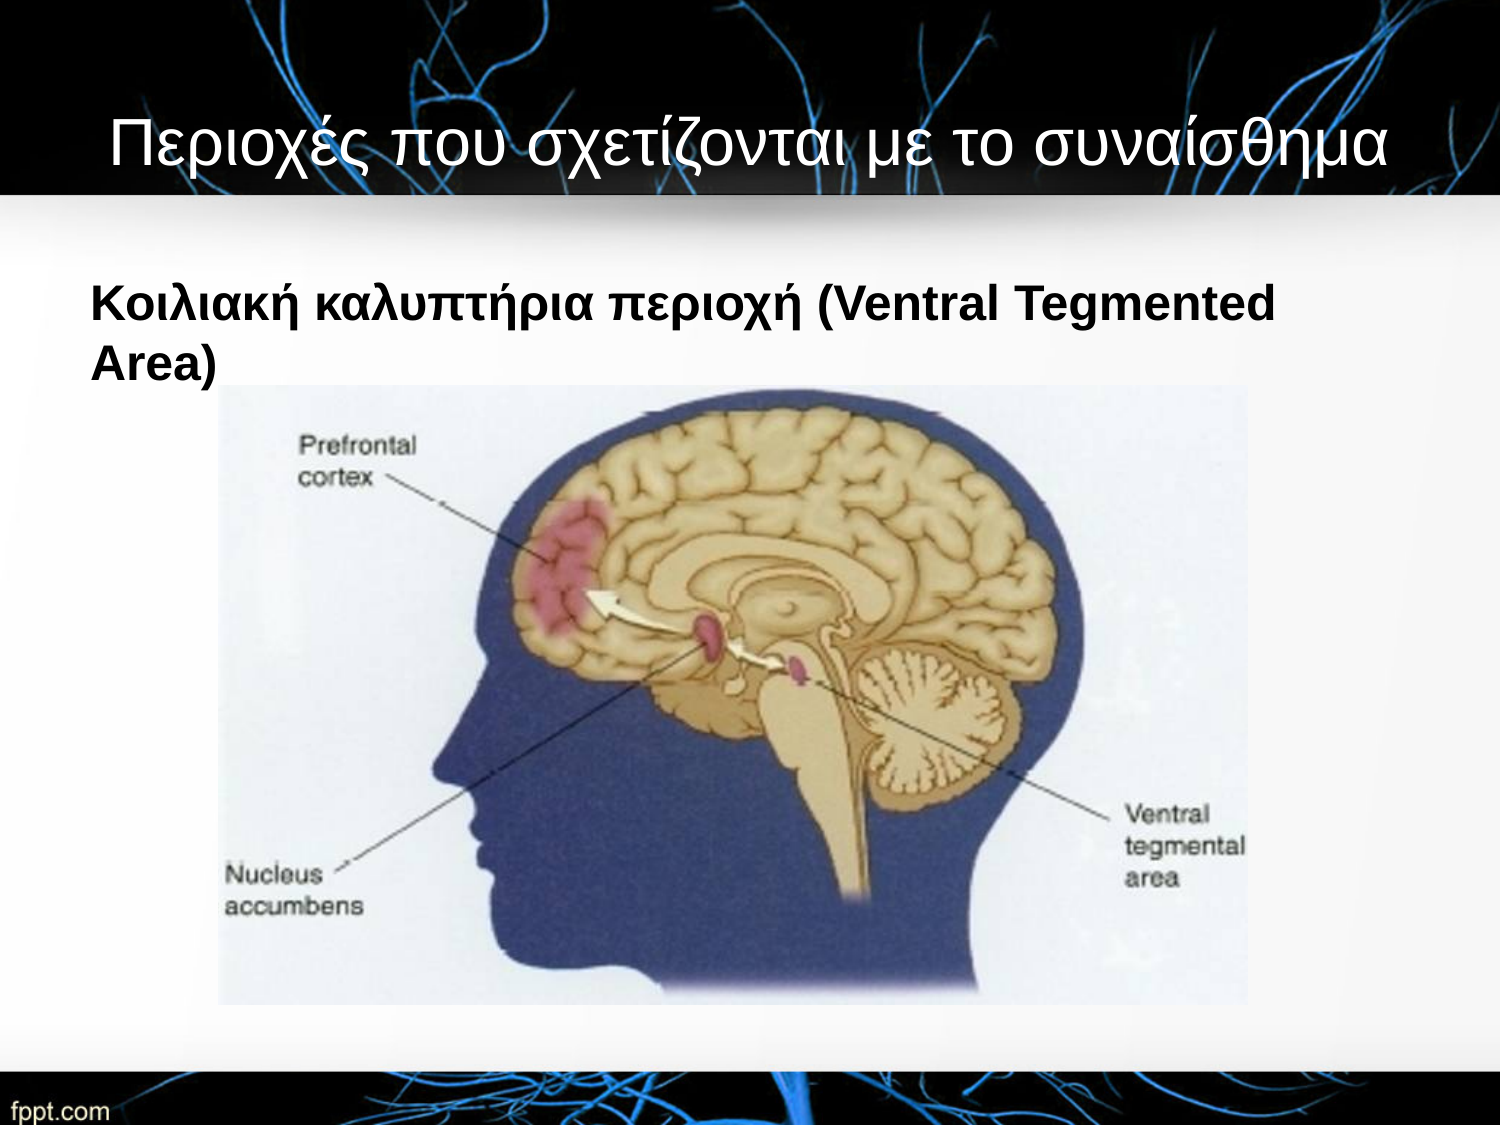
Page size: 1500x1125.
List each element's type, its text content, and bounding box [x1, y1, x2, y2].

picture [0, 0, 1500, 1125]
list Κοιλιακή καλυπτήρια περιοχή (Ventral Tegmented Area) [75, 262, 1425, 1005]
title Περιοχές που σχετίζονται με το συναίσθημα [75, 45, 1425, 233]
